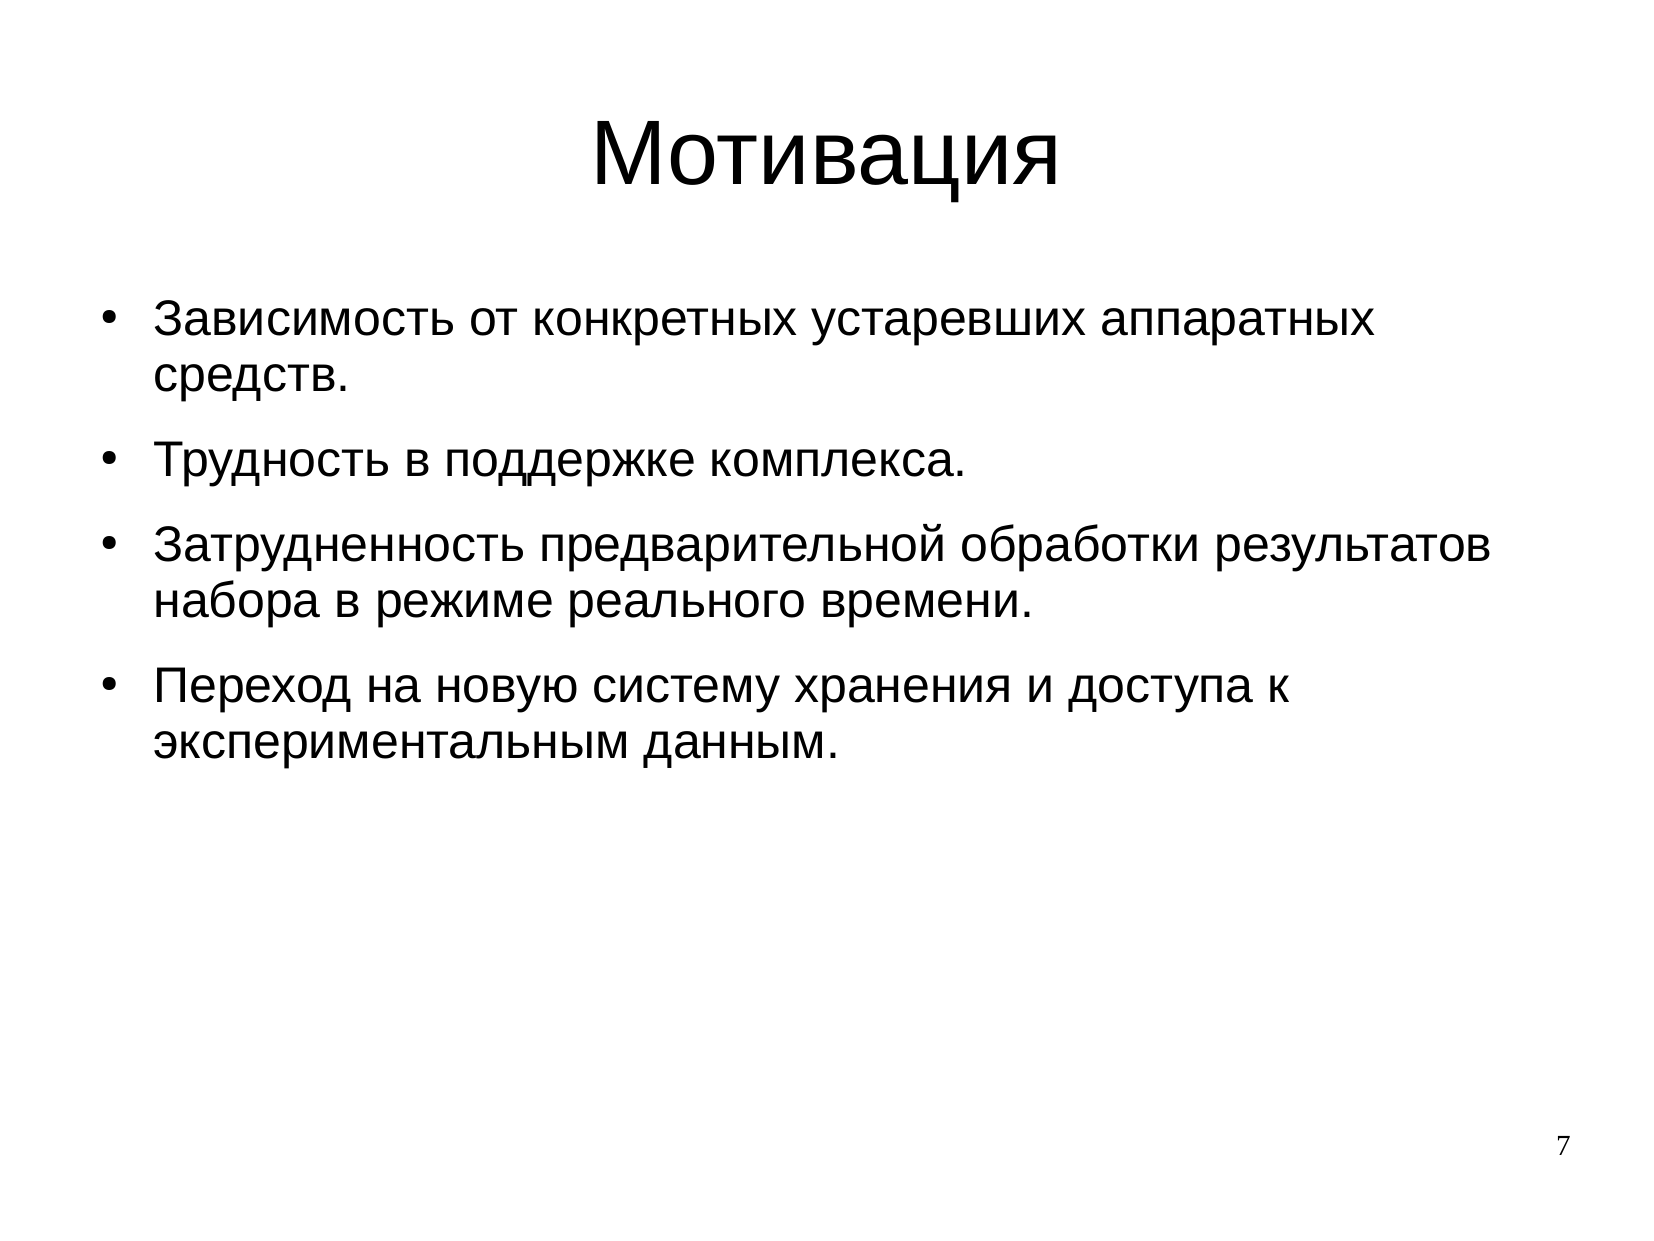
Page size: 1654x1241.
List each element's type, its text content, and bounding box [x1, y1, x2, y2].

list Зависимость от конкретных устаревших аппаратных средств. Трудность в поддержке комплекса. Затрудненность предварительной обработки результатов набора в режиме реального времени. Переход на новую систему хранения и доступа к экспериментальным данным. [82, 290, 1571, 1010]
title Мотивация [82, 49, 1571, 257]
